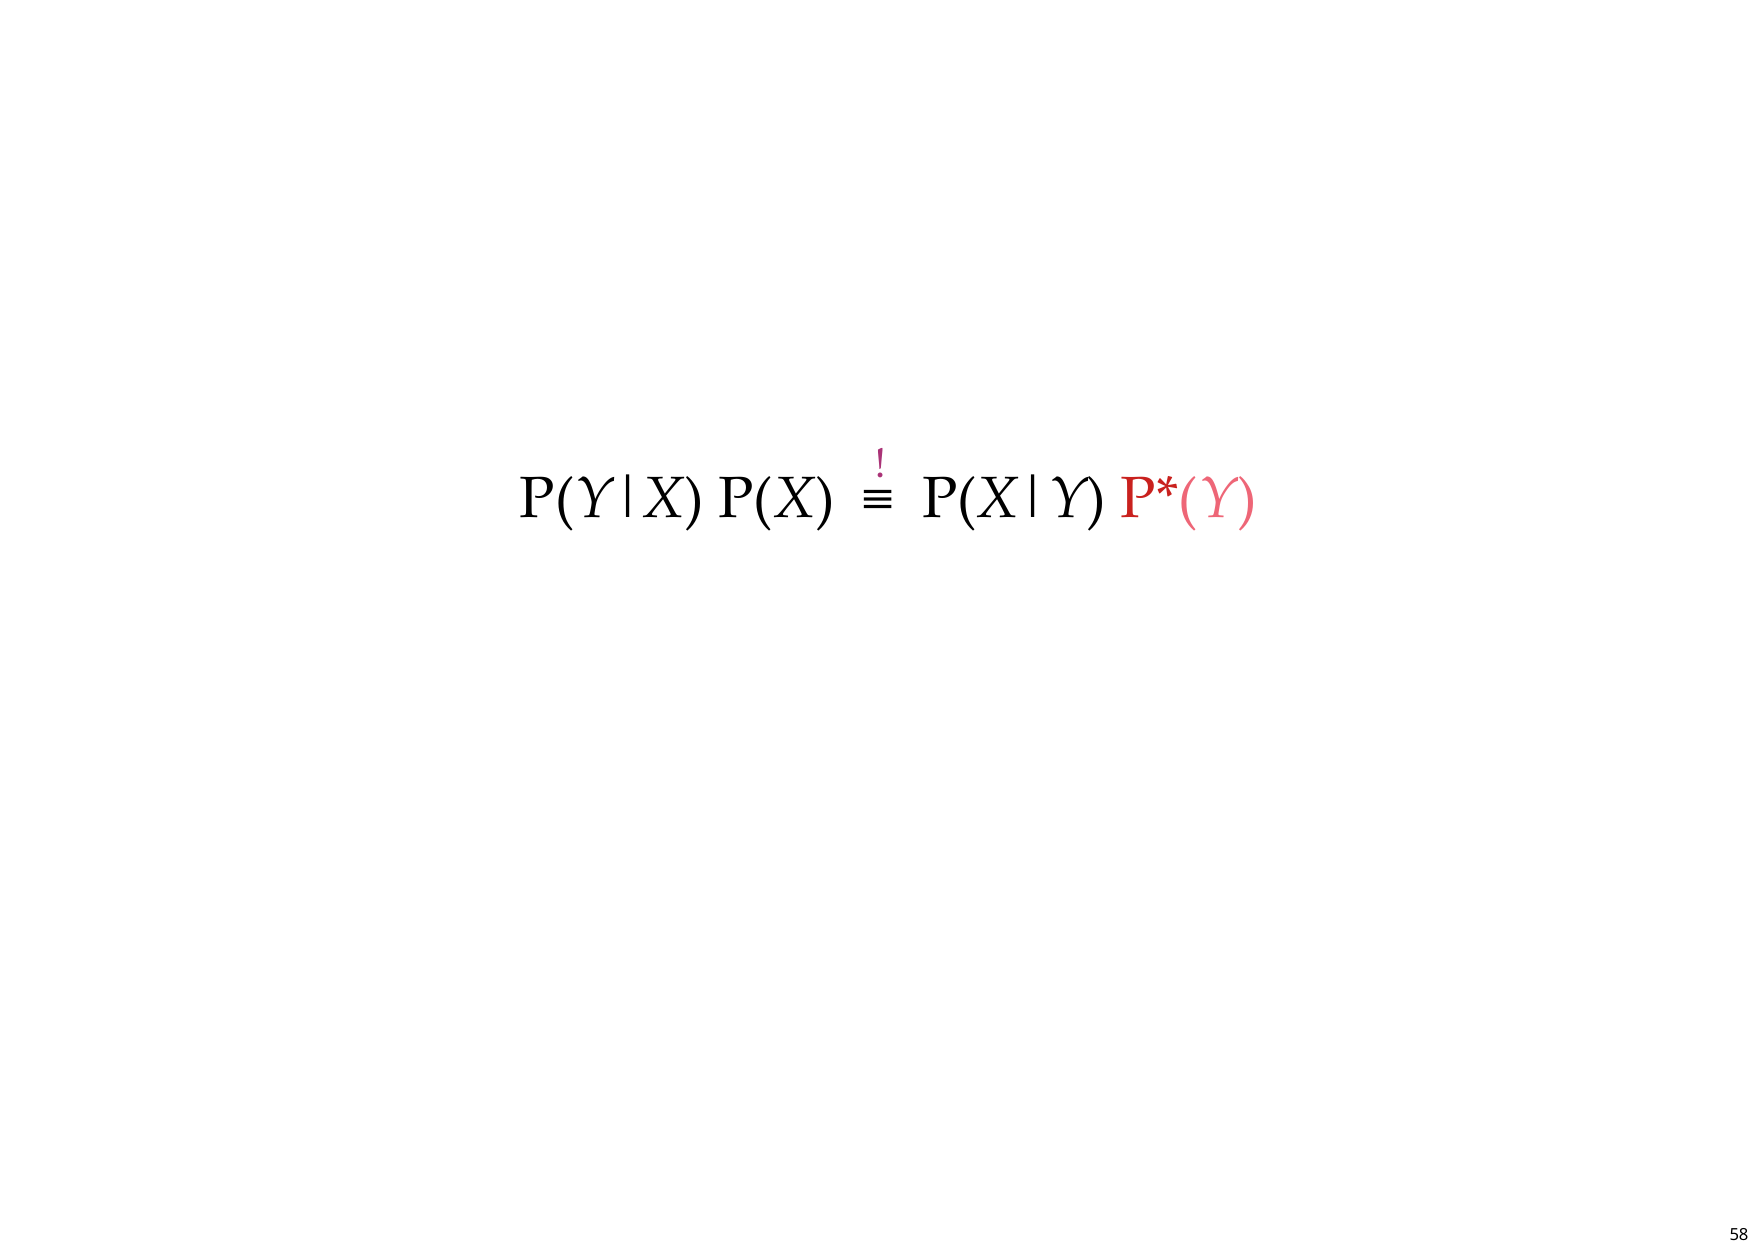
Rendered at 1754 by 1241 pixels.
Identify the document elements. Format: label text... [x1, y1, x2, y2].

text_box ! [860, 439, 902, 497]
text_box P(Y|X) P(X) ≡ P(X|Y) P*(Y) [505, 467, 1313, 542]
